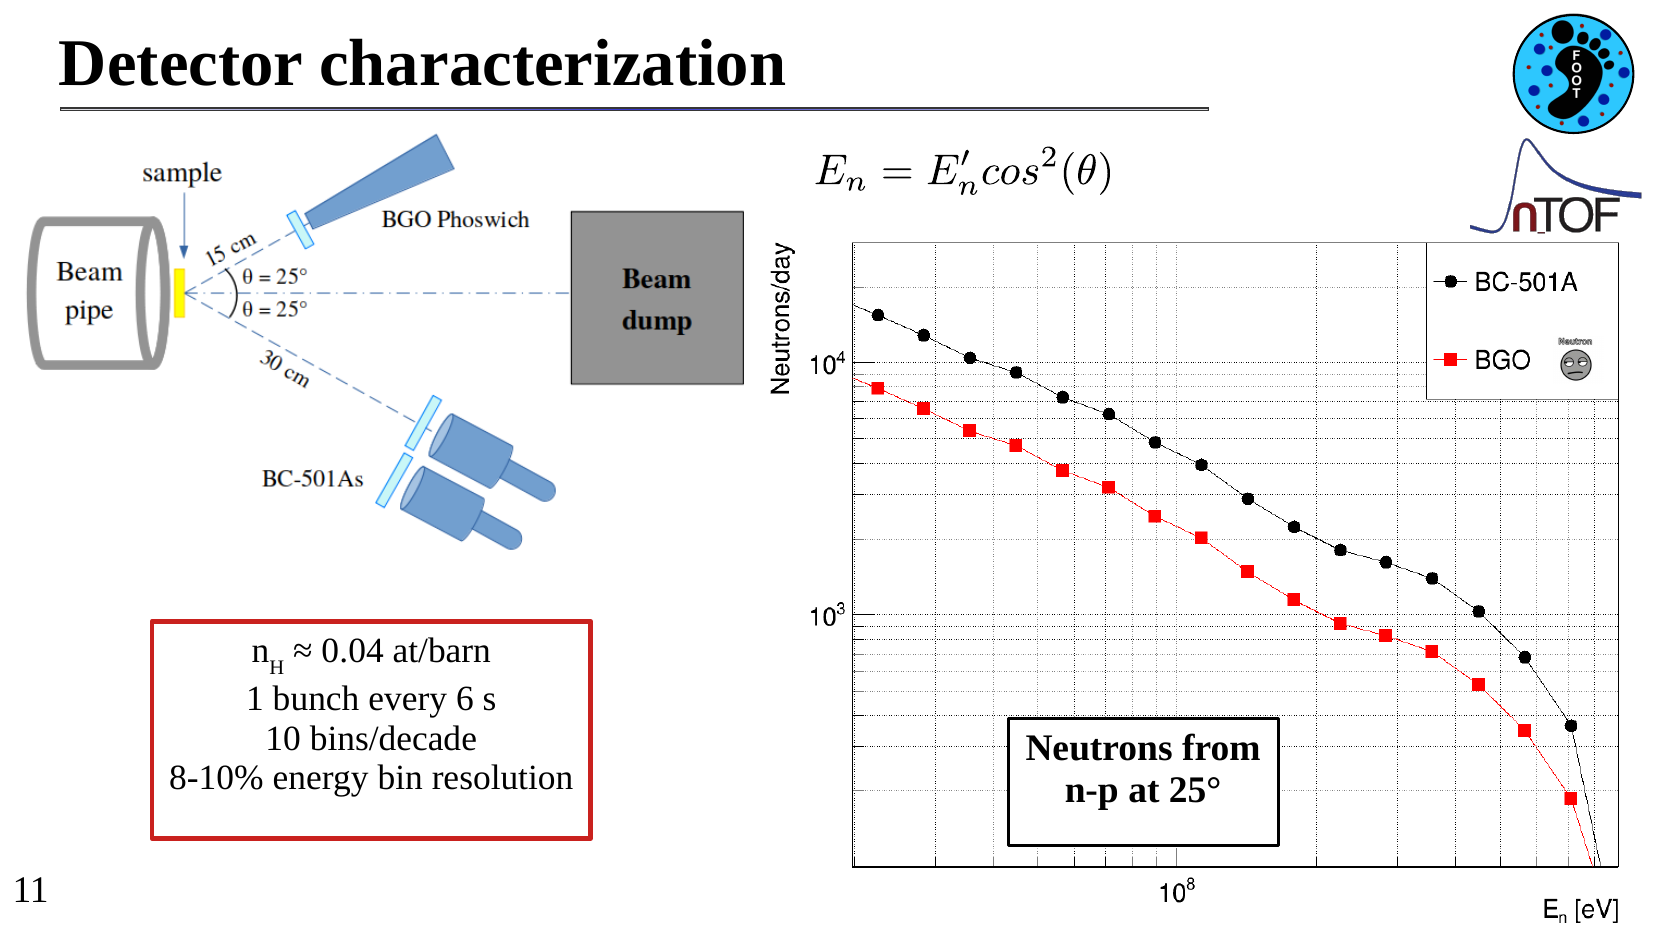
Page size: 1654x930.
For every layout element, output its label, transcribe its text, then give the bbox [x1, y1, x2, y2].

text_box nH ≈ 0.04 at/barn 1 bunch every 6 s 10 bins/decade 8-10% energy bin resolution [152, 621, 591, 839]
text_box Detector characterization [58, 0, 1594, 118]
picture [813, 146, 1111, 195]
text_box Neutrons from n-p at 25° [1008, 718, 1279, 846]
picture [1594, 11, 1634, 61]
picture [3, 21, 1653, 927]
text_box 11 [0, 861, 66, 927]
